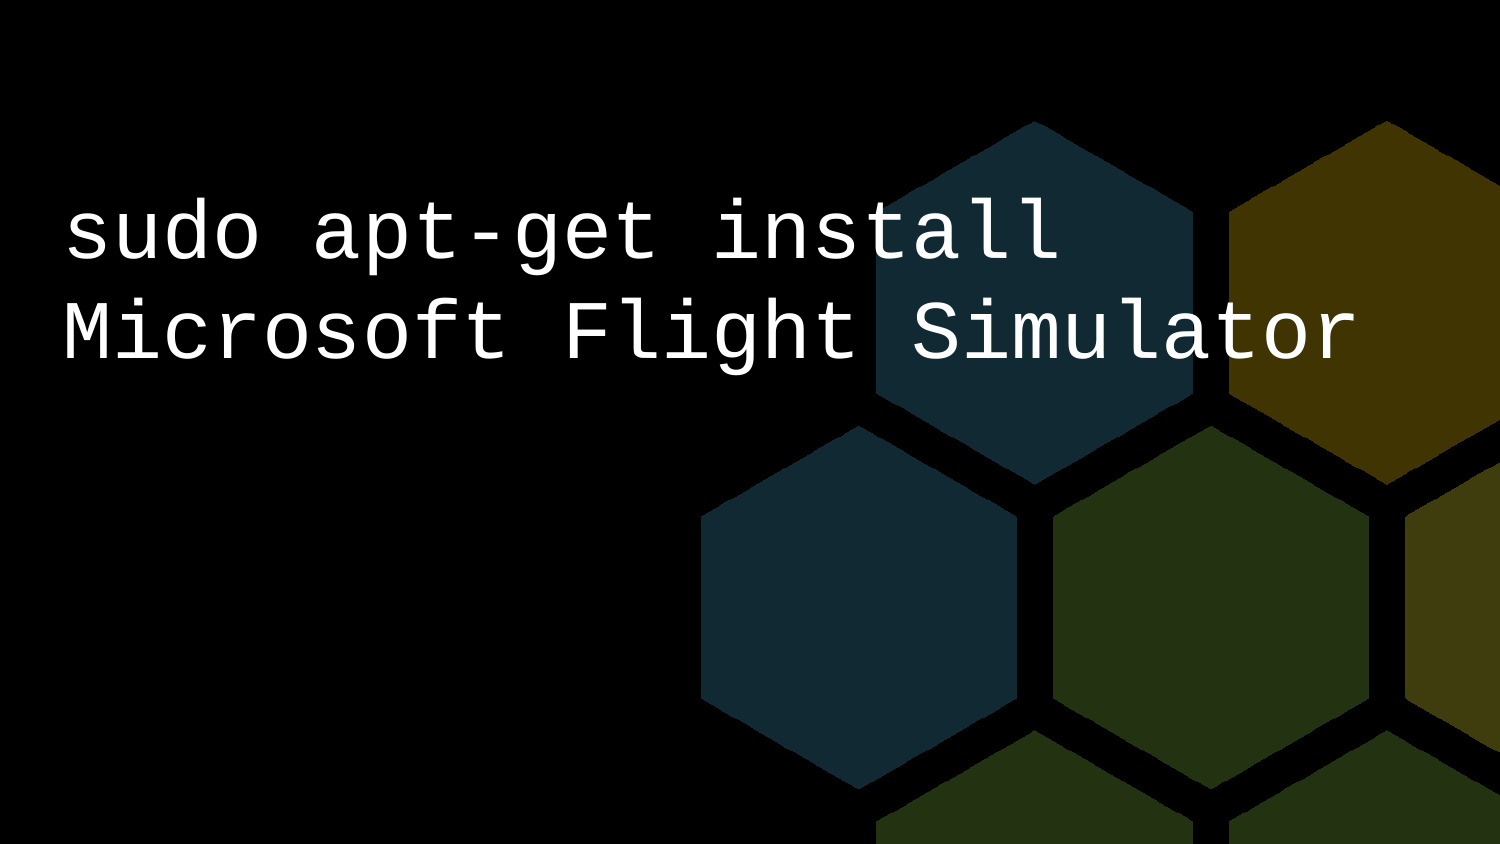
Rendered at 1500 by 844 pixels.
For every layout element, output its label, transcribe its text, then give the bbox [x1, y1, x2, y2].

title sudo apt-get install Microsoft Flight Simulator [47, 53, 1445, 390]
picture [0, 0, 1500, 844]
